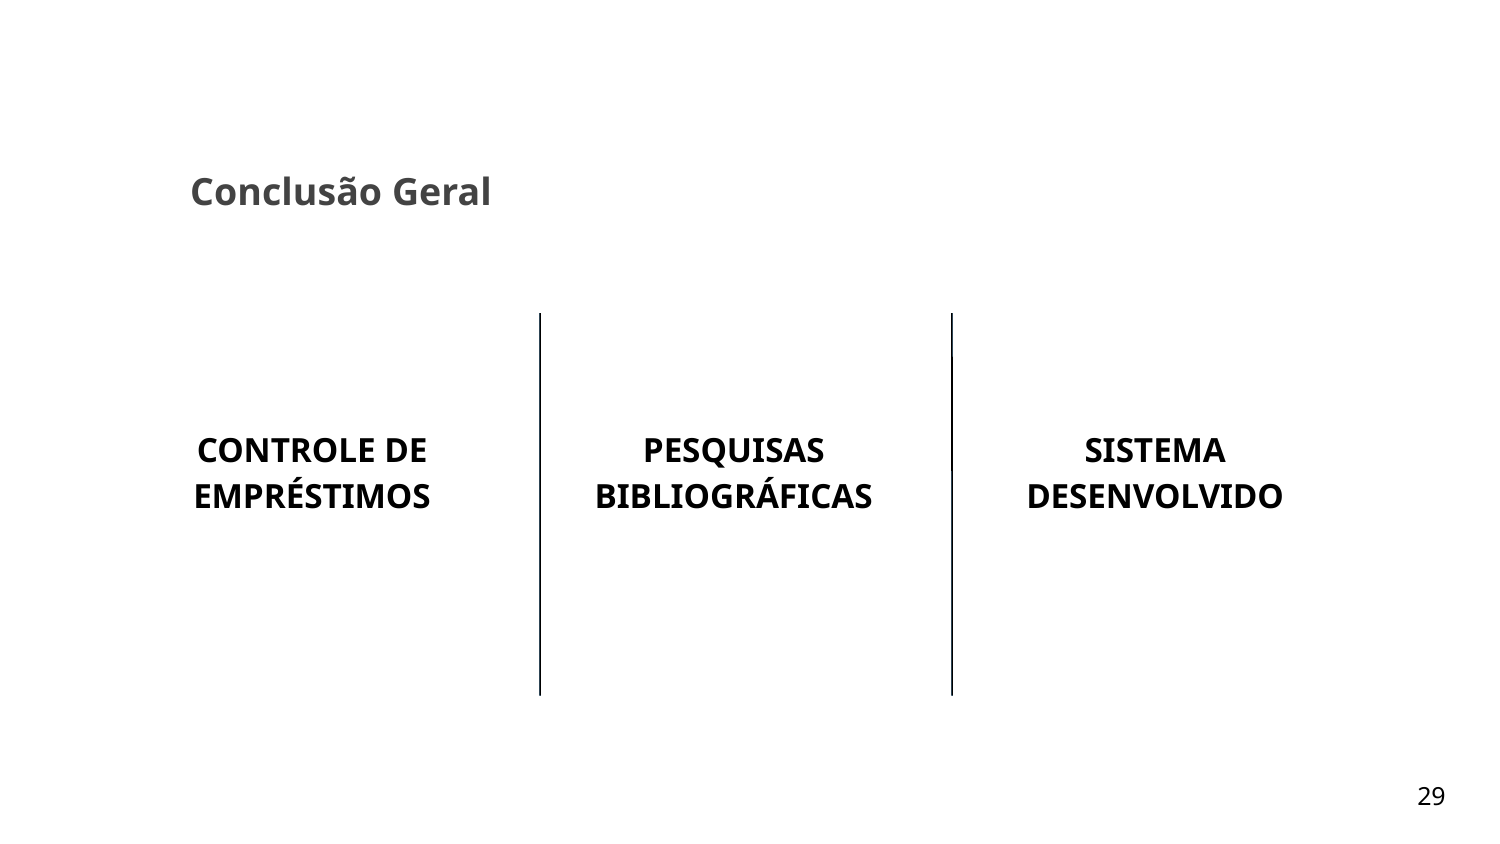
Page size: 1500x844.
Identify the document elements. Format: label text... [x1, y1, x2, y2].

title PESQUISAS BIBLIOGRÁFICAS [566, 478, 901, 531]
title SISTEMA DESENVOLVIDO [988, 478, 1323, 531]
slide_number <number> [1402, 764, 1493, 830]
title CONTROLE DE EMPRÉSTIMOS [145, 478, 480, 531]
title Conclusão Geral [175, 153, 1332, 233]
